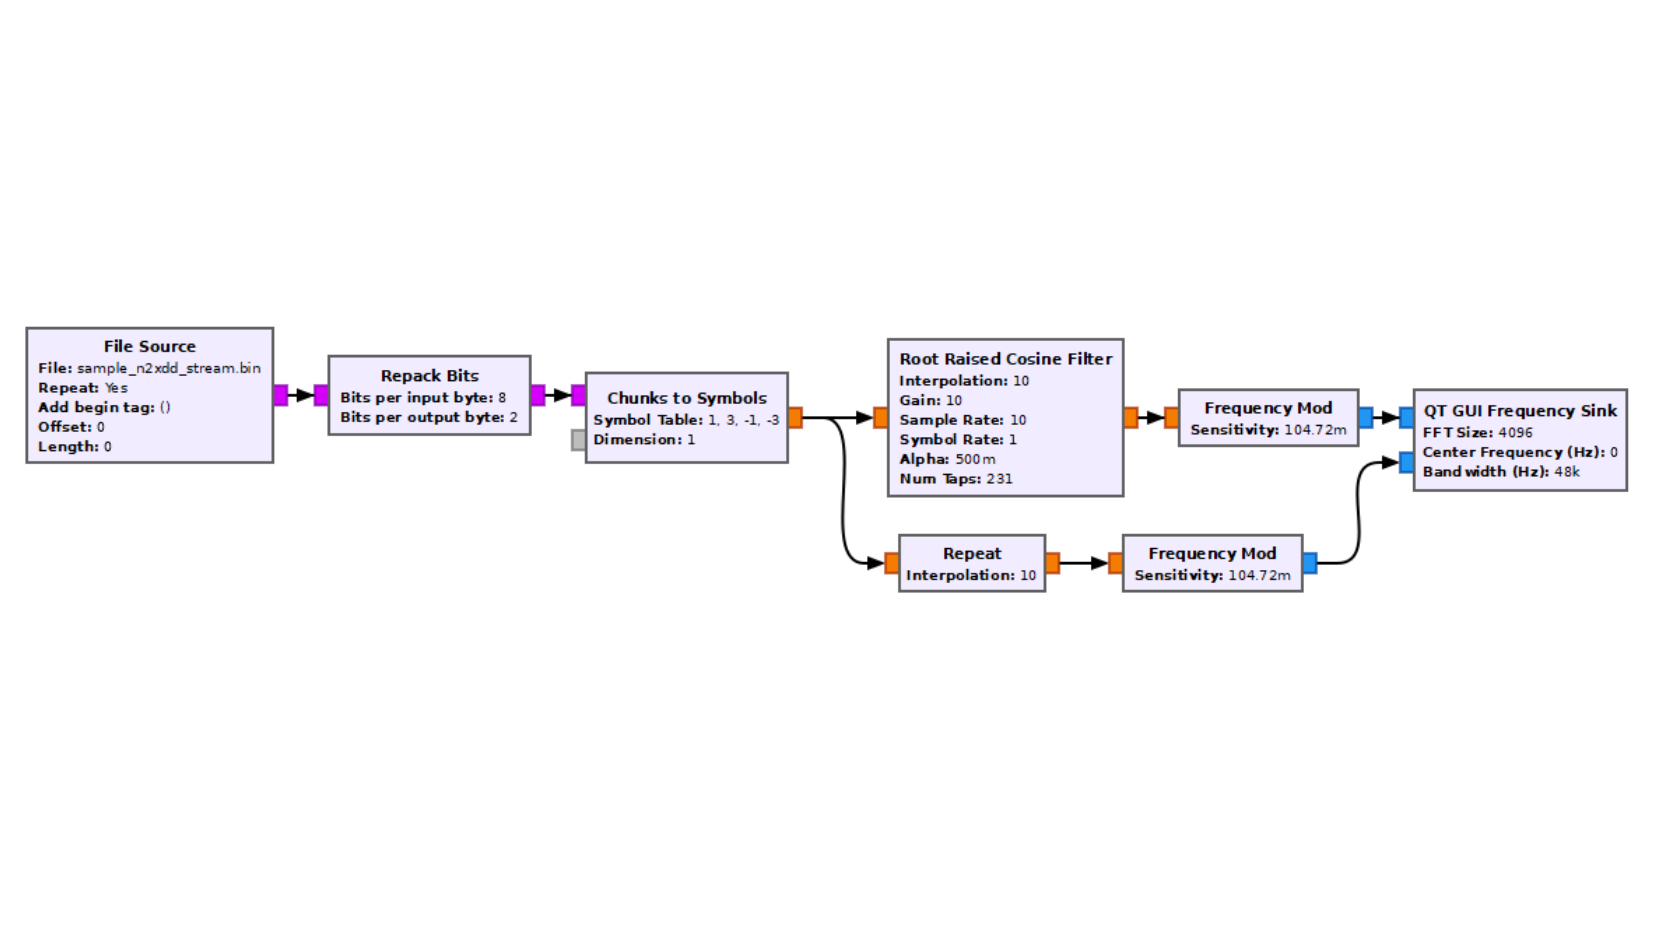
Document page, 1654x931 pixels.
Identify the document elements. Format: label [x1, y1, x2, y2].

picture [20, 320, 1634, 611]
